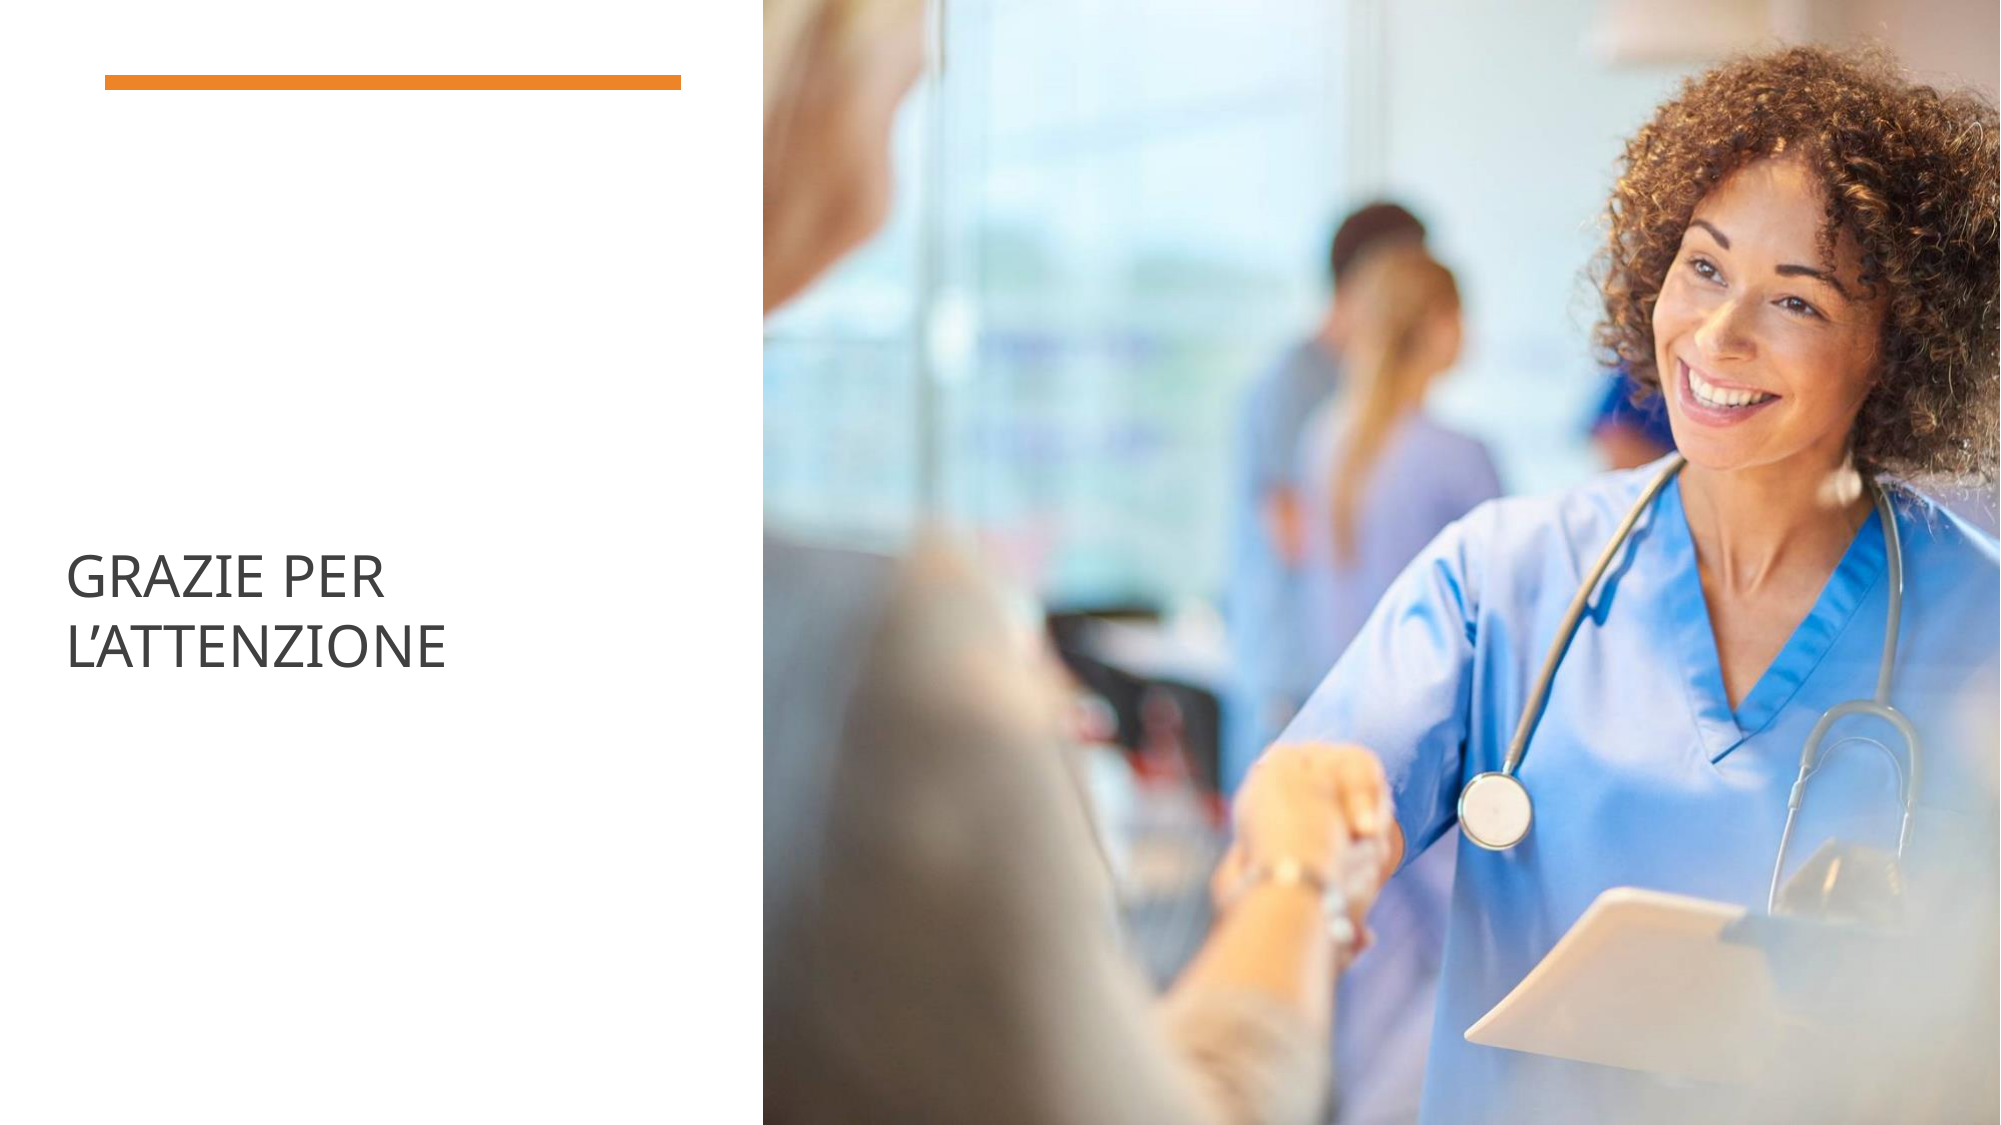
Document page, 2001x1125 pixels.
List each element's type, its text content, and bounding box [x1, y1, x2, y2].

title Grazie PER L’ATTENZIONE [50, 491, 716, 687]
picture [763, 0, 2000, 1125]
